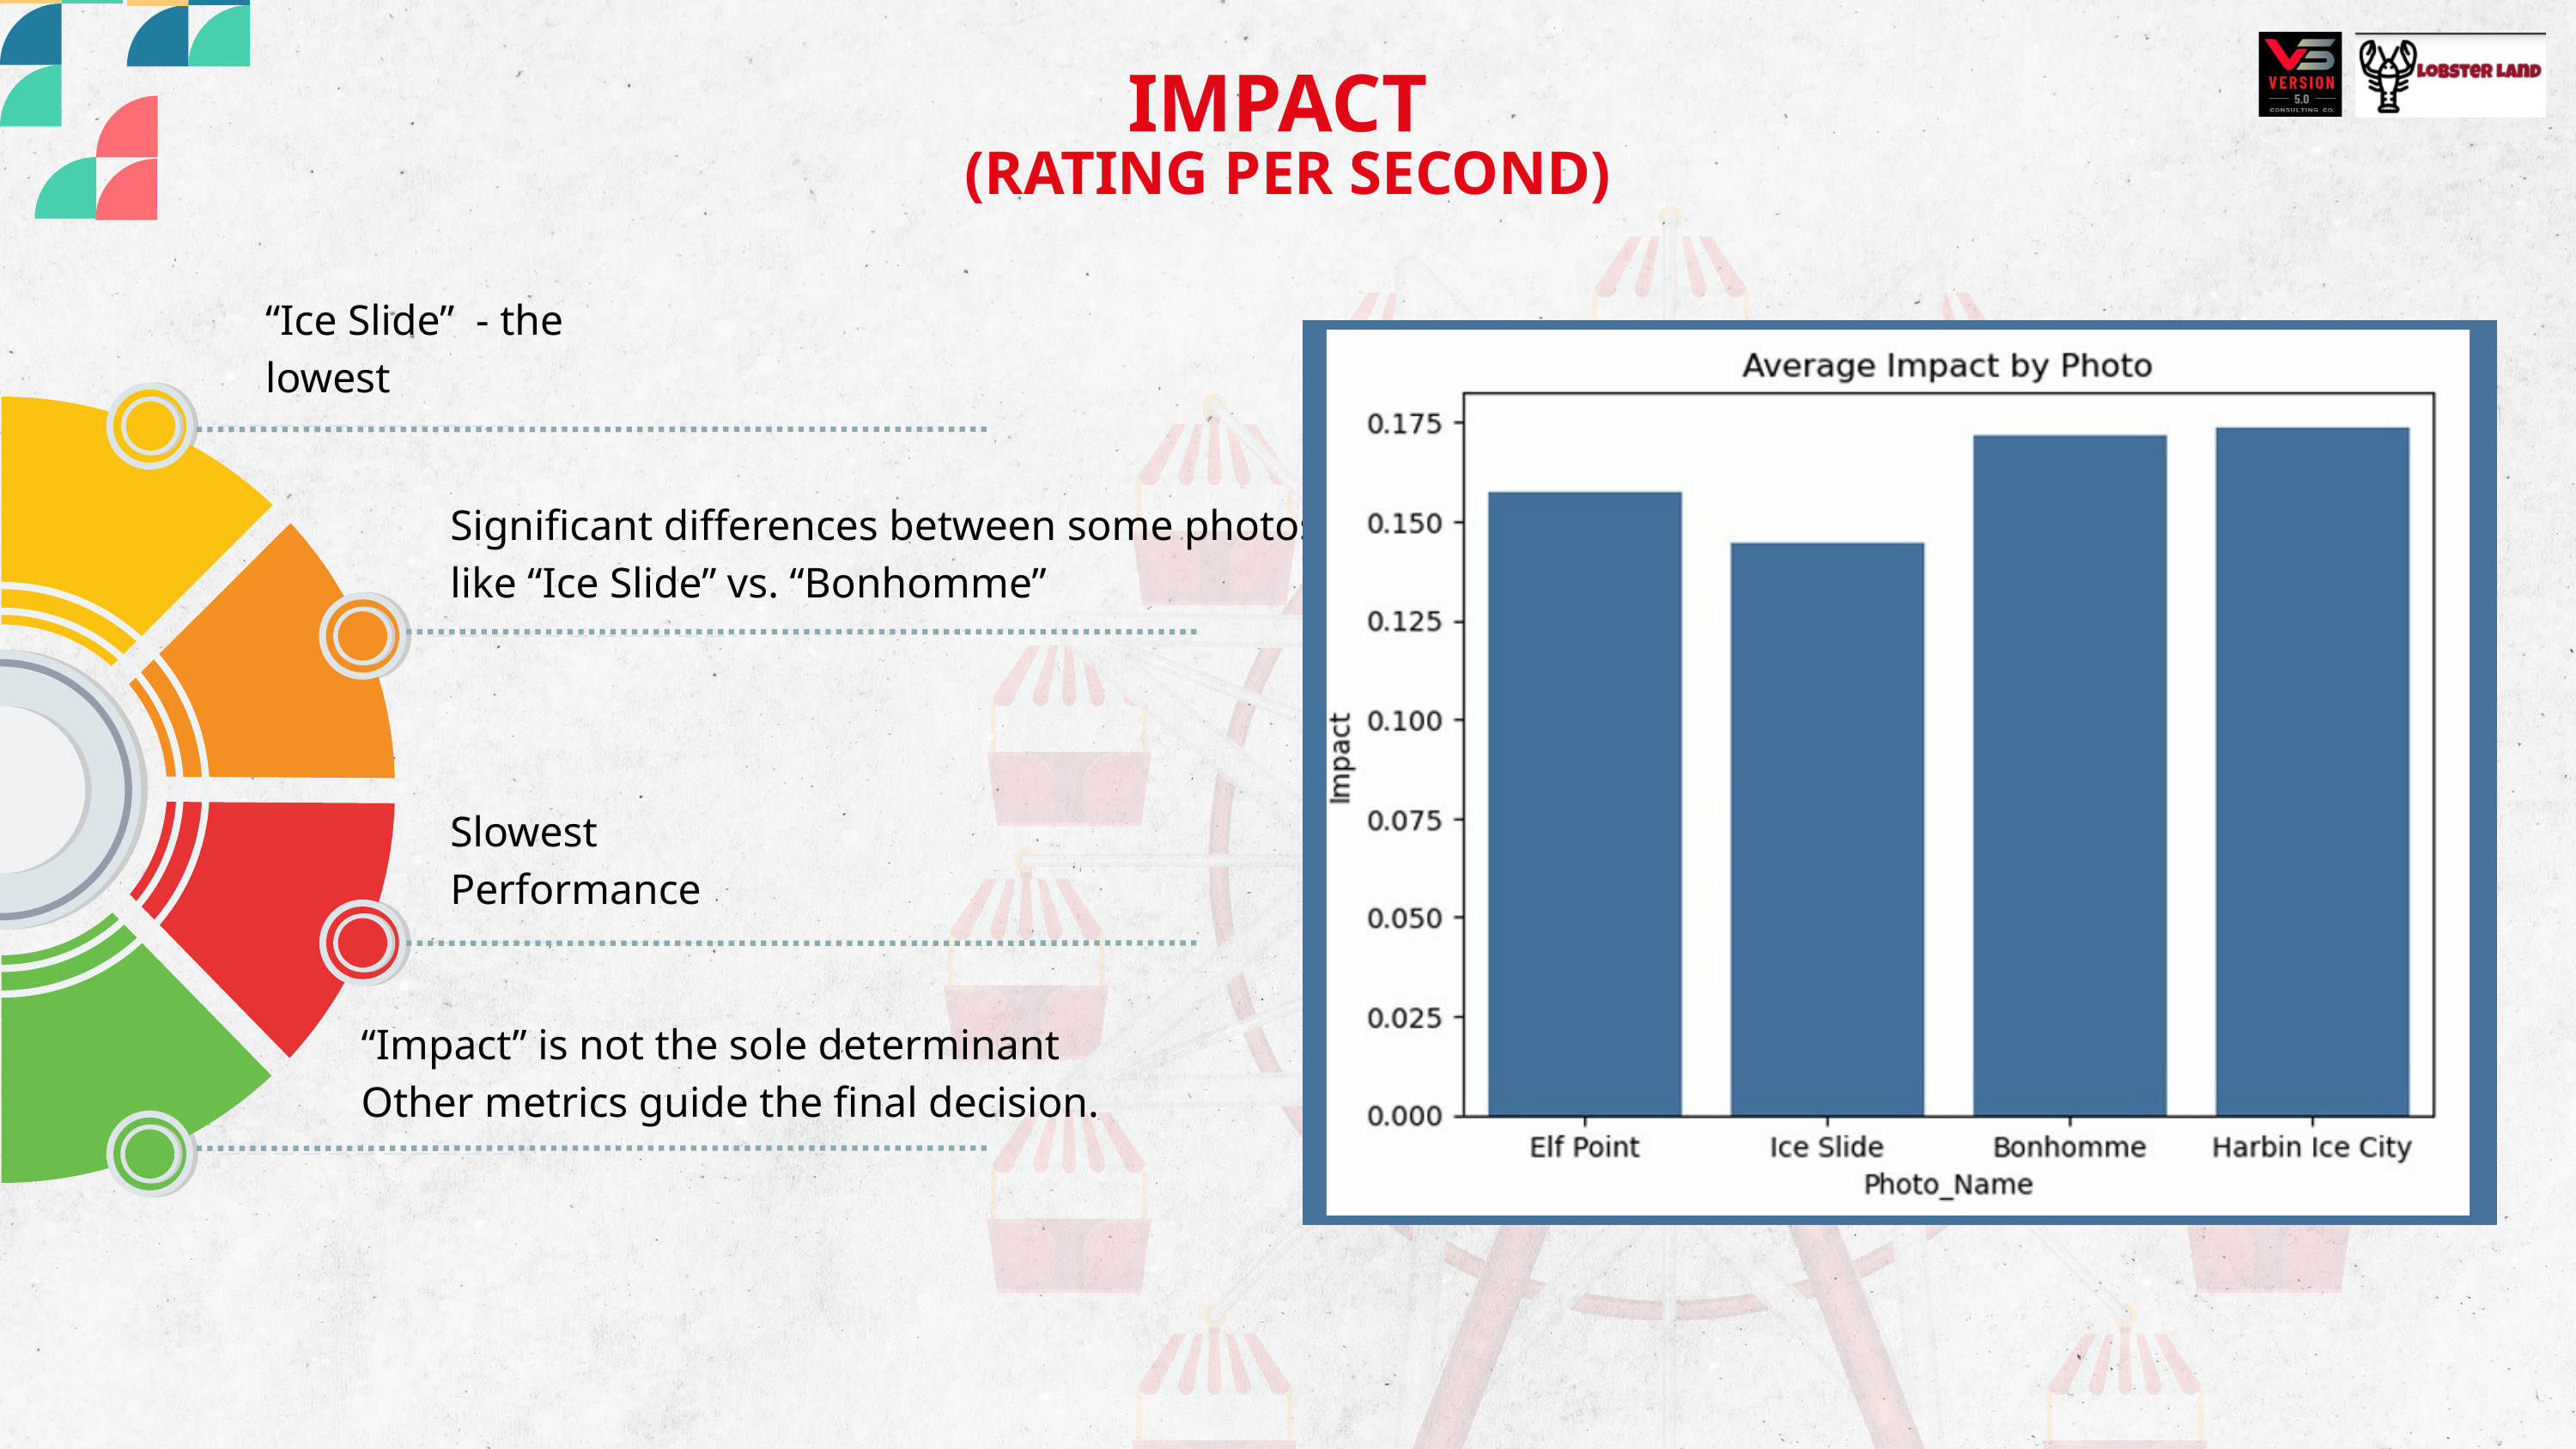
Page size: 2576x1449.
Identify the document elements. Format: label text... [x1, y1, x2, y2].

text_box IMPACT (RATING PER SECOND) [956, 68, 1620, 221]
text_box “Ice Slide” - the lowest [265, 286, 645, 397]
text_box Significant differences between some photos, like “Ice Slide” vs. “Bonhomme” [450, 491, 1302, 603]
text_box [0, 0, 2576, 1449]
text_box “Impact” is not the sole determinant Other metrics guide the final decision. [361, 1009, 1302, 1122]
text_box Slowest Performance [450, 797, 840, 909]
